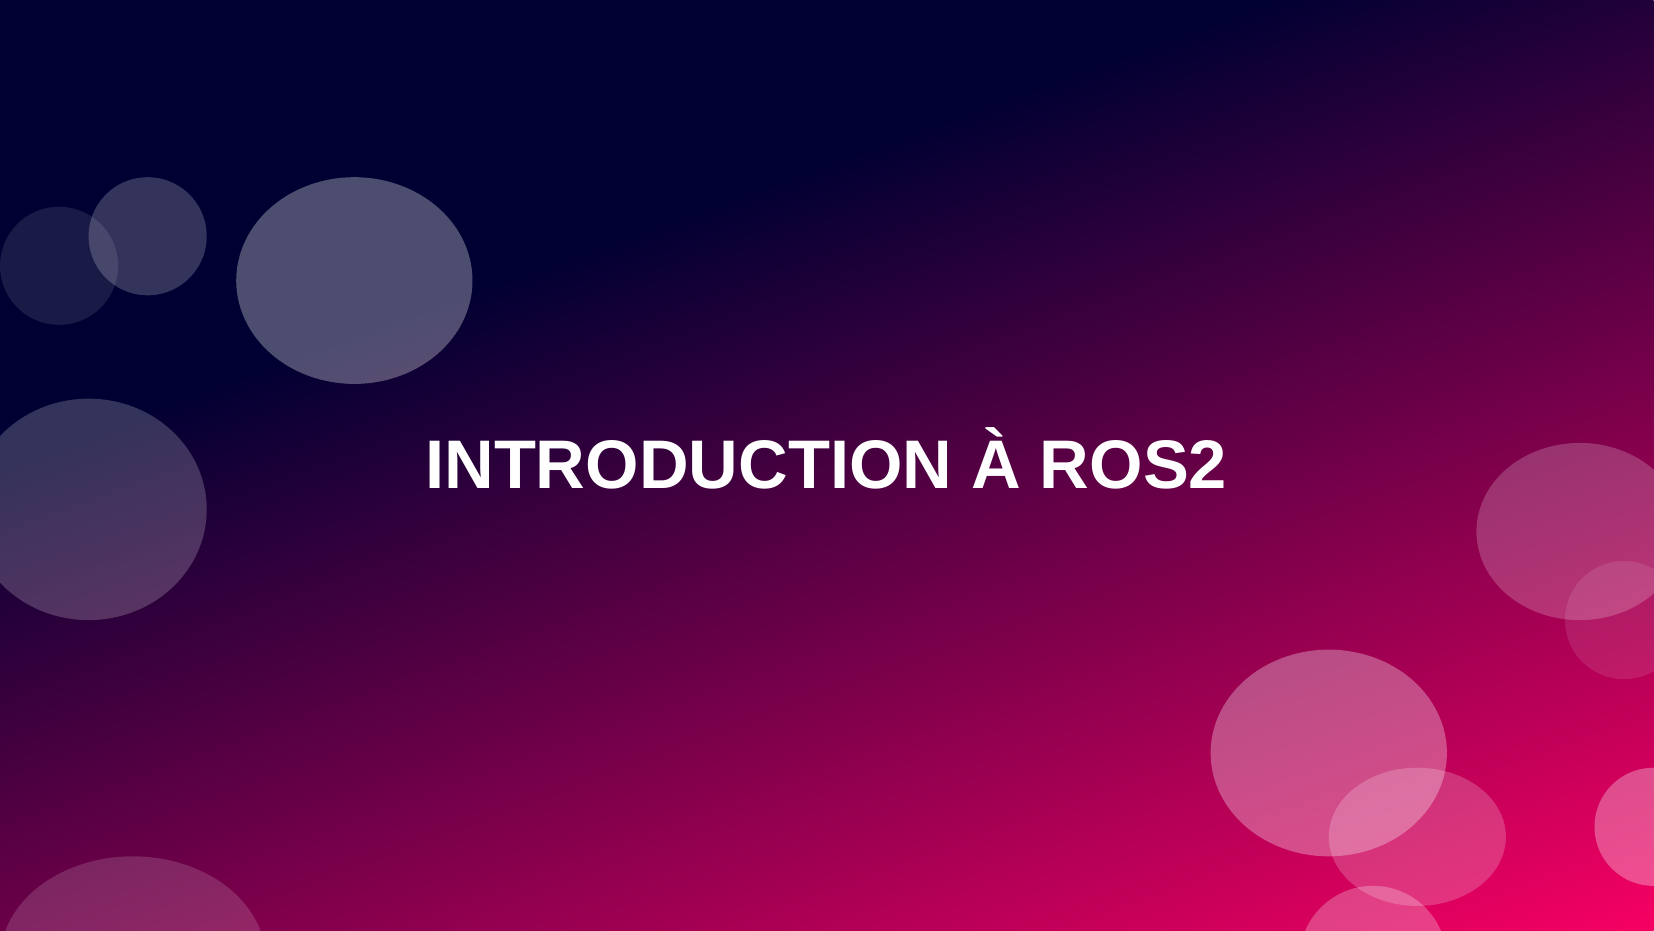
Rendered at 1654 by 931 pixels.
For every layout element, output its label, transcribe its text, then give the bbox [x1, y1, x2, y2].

title INTRODUCTION À ROS2 [82, 387, 1571, 543]
